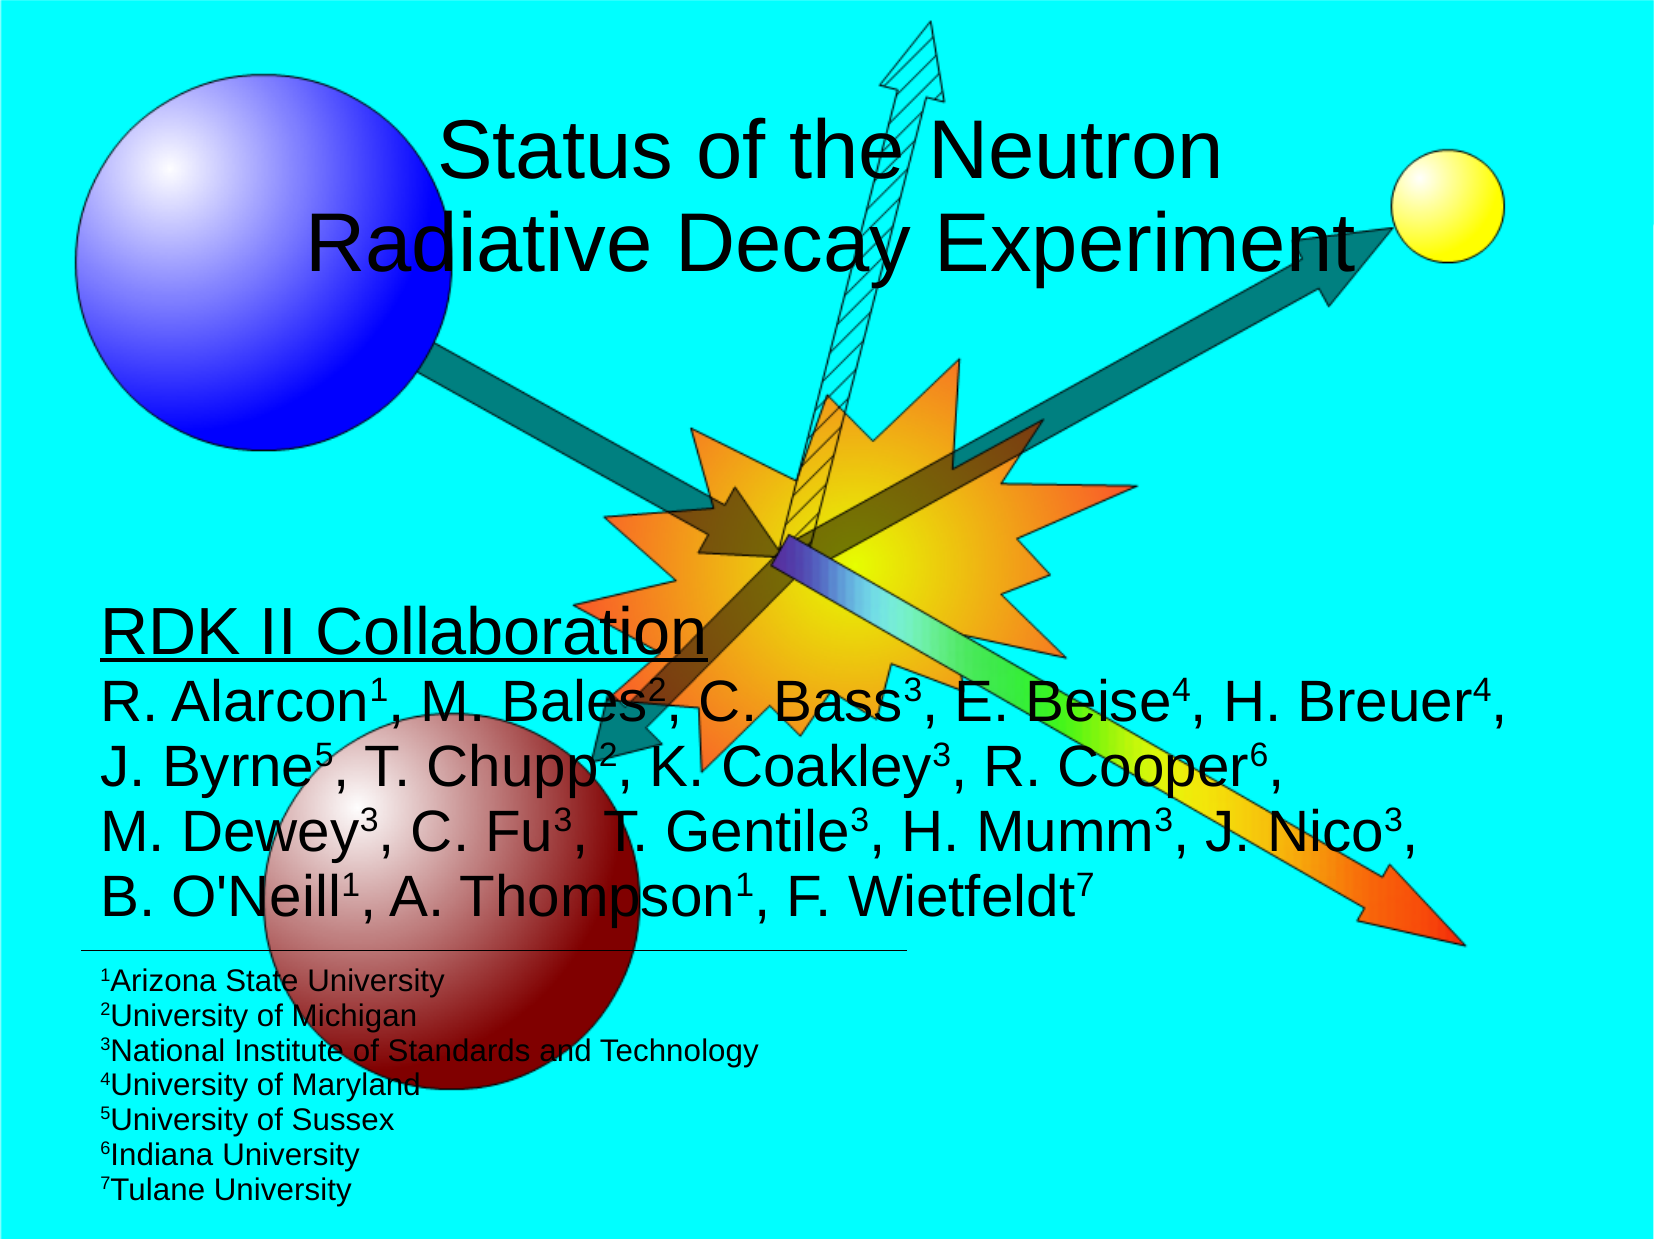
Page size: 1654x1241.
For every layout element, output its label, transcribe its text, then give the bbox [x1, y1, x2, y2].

title Status of the Neutron Radiative Decay Experiment [86, 92, 1576, 300]
picture [0, 0, 1654, 1241]
subtitle RDK II Collaboration R. Alarcon1, M. Bales2, C. Bass3, E. Beise4, H. Breuer4, J. Byrne5, T. Chupp2, K. Coakley3, R. Cooper6, M. Dewey3, C. Fu3, T. Gentile3, H. Mumm3, J. Nico3, B. O'Neill1, A. Thompson1, F. Wietfeldt7 1Arizona State University 2University of Michigan 3National Institute of Standards and Technology 4University of Maryland 5University of Sussex 6Indiana University 7Tulane University [100, 490, 1554, 1241]
